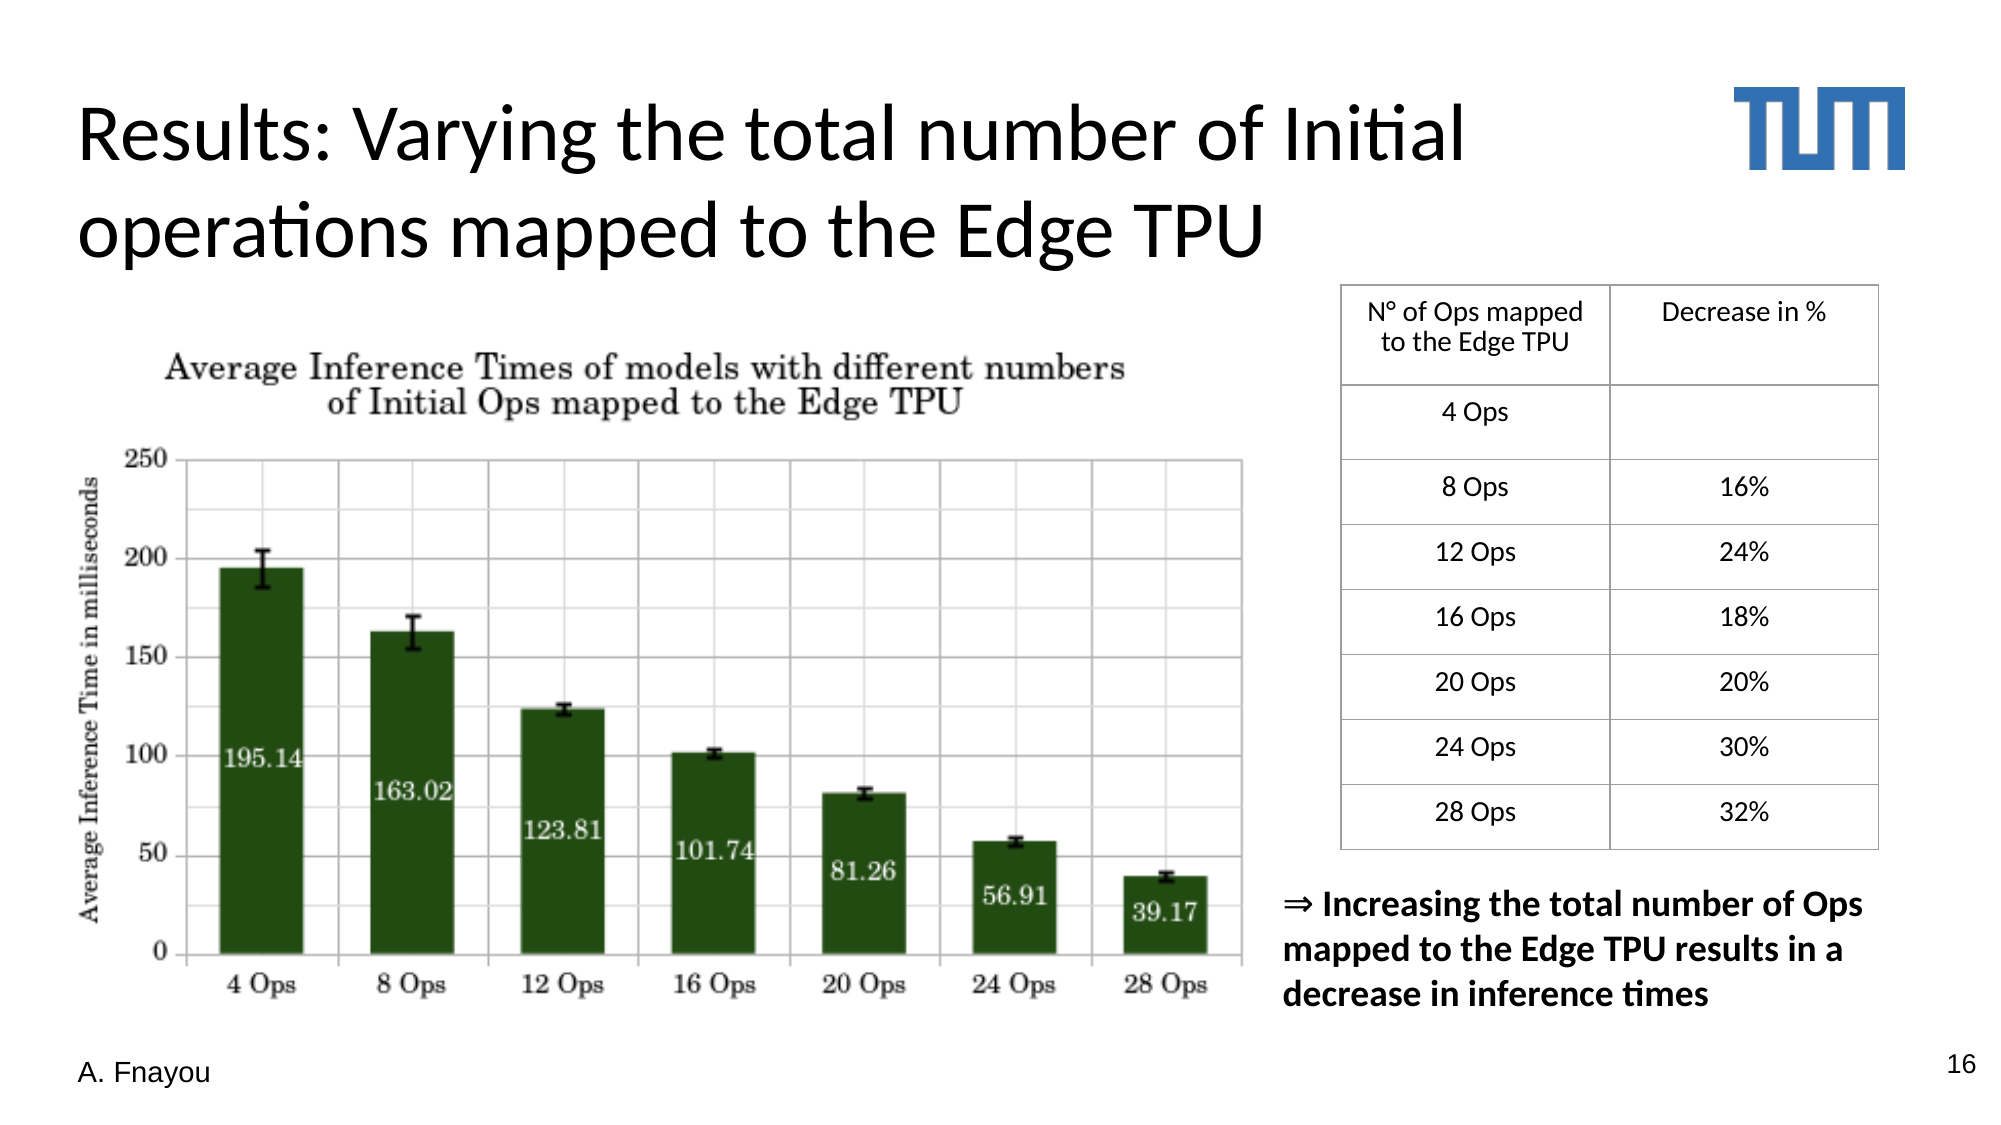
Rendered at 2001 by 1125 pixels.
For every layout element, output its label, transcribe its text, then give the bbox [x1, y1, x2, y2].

table_header N° of Ops mapped to the Edge TPU [1342, 286, 1609, 384]
slide_number <number> [1871, 1038, 1992, 1125]
table_cell 18% [1611, 590, 1878, 654]
text_box A. Fnayou [62, 1038, 233, 1104]
table_cell 20% [1611, 655, 1878, 719]
text_box ⇒ Increasing the total number of Ops mapped to the Edge TPU results in a decrease in inference times [1267, 864, 1953, 1030]
table_cell 12 Ops [1342, 525, 1609, 589]
table_cell 4 Ops [1342, 386, 1609, 459]
table_header Decrease in % [1611, 286, 1878, 384]
text_box Results: Varying the total number of Initial operations mapped to the Edge TPU [62, 64, 1698, 290]
table_cell 28 Ops [1342, 785, 1609, 849]
picture [1734, 87, 1905, 170]
table_cell 16 Ops [1342, 590, 1609, 654]
table_cell 24% [1611, 525, 1878, 589]
table_cell 30% [1611, 720, 1878, 784]
table_cell 24 Ops [1342, 720, 1609, 784]
table_cell 32% [1611, 785, 1878, 849]
table_cell 16% [1611, 460, 1878, 524]
table_cell [1611, 386, 1878, 459]
table_cell 20 Ops [1342, 655, 1609, 719]
picture [24, 316, 1266, 1014]
table_cell 8 Ops [1342, 460, 1609, 524]
